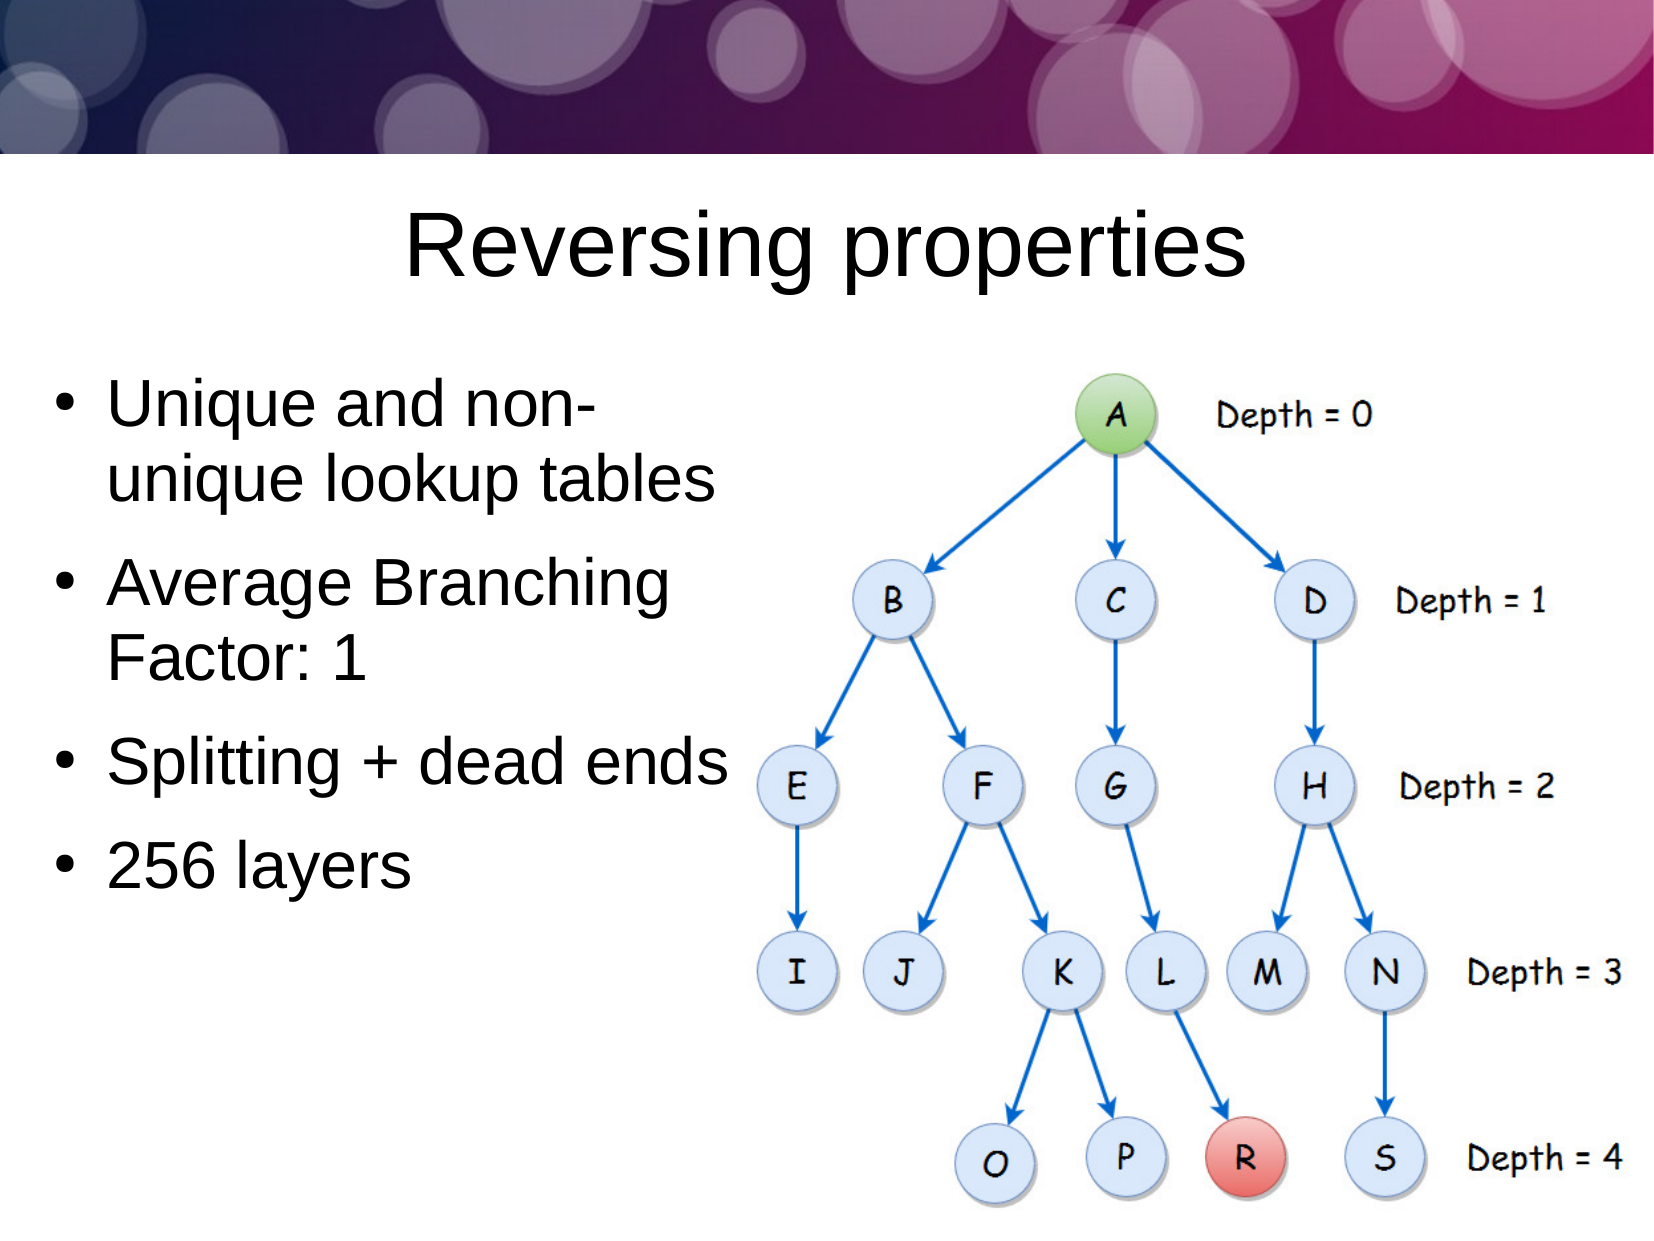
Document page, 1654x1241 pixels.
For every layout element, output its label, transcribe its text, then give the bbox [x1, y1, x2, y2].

list Unique and non-unique lookup tables Average Branching Factor: 1 Splitting + dead ends 256 layers [35, 366, 737, 1087]
title Reversing properties [82, 159, 1571, 331]
picture [737, 351, 1654, 1228]
picture [0, 0, 1654, 154]
